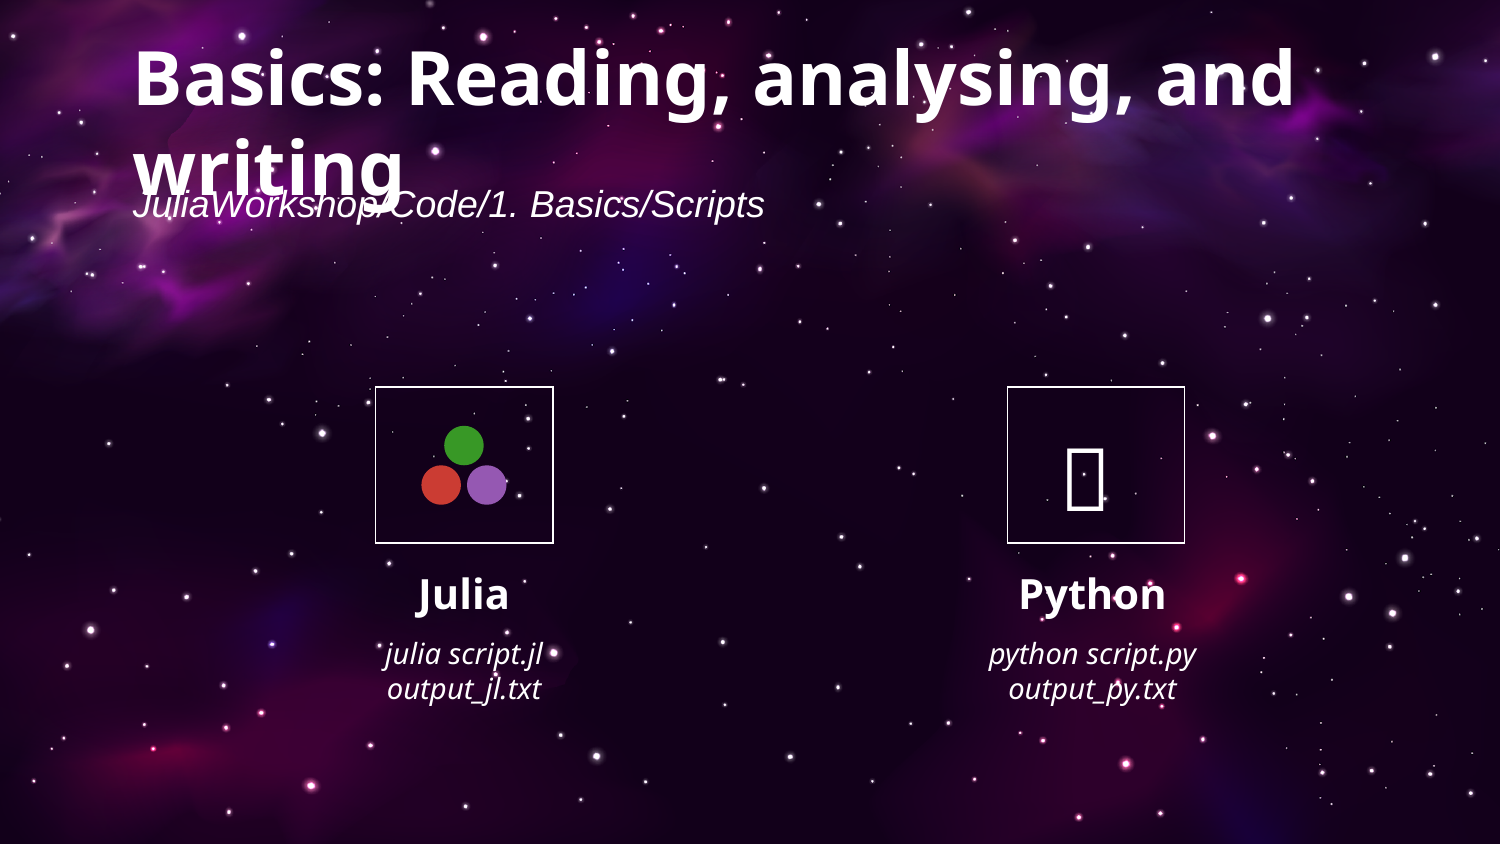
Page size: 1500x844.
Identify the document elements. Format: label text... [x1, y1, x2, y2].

text_box Python [915, 573, 1270, 620]
picture [0, 0, 1500, 844]
title Basics: Reading, analysing, and writing [117, 72, 1477, 167]
text_box Julia [306, 573, 623, 620]
text_box julia script.jl output_jl.txt [306, 620, 623, 709]
text_box  [1045, 411, 1152, 518]
text_box python script.py output_py.txt [915, 620, 1270, 709]
text_box JuliaWorkshop/Code/1. Basics/Scripts [118, 176, 787, 237]
